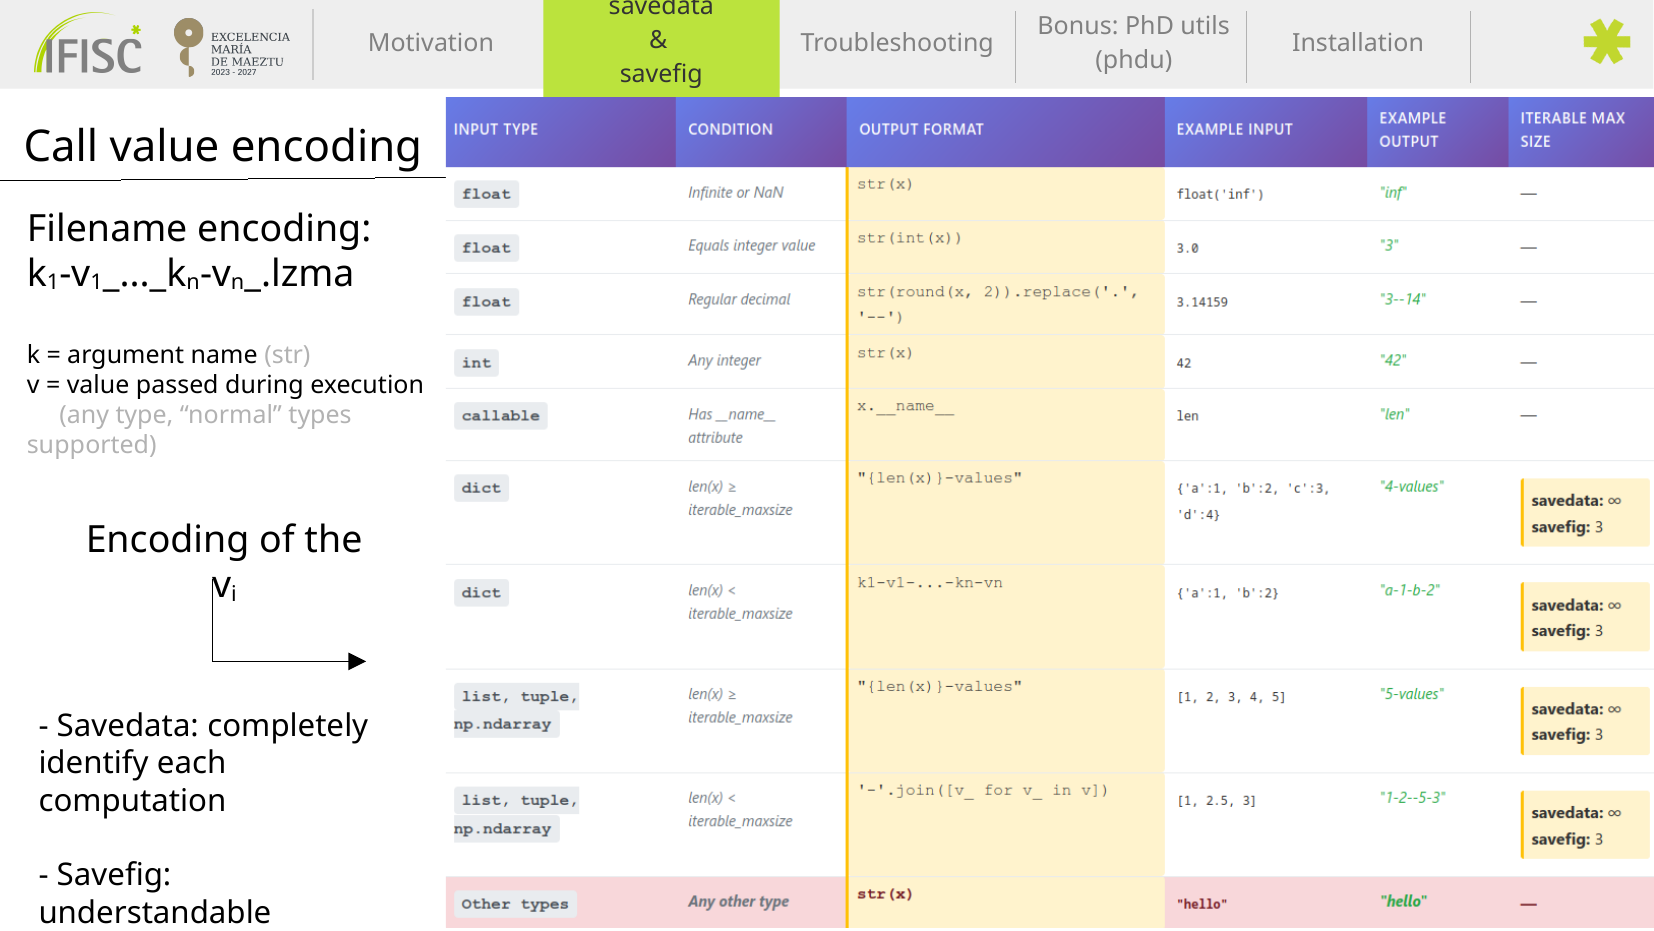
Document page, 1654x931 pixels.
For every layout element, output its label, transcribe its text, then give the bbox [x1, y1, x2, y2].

text_box savedata & savefig [544, 0, 780, 89]
text_box Call value encoding [0, 110, 445, 205]
text_box Troubleshooting [785, 0, 1010, 83]
text_box Bonus: PhD utils (phdu) [1021, 0, 1246, 83]
picture [174, 18, 290, 77]
text_box Filename encoding: k1-v1_..._kn-vn_.lzma k = argument name (str) v = value passed during execution (any type, “normal” types supported) [11, 205, 445, 452]
picture [29, 9, 148, 76]
text_box Encoding of the vi [59, 507, 390, 580]
picture [445, 97, 1654, 928]
text_box Installation [1246, 0, 1471, 83]
picture [1582, 17, 1631, 65]
text_box - Savedata: completely identify each computation - Savefig: understandable filename [23, 697, 402, 931]
text_box Motivation [319, 0, 544, 92]
